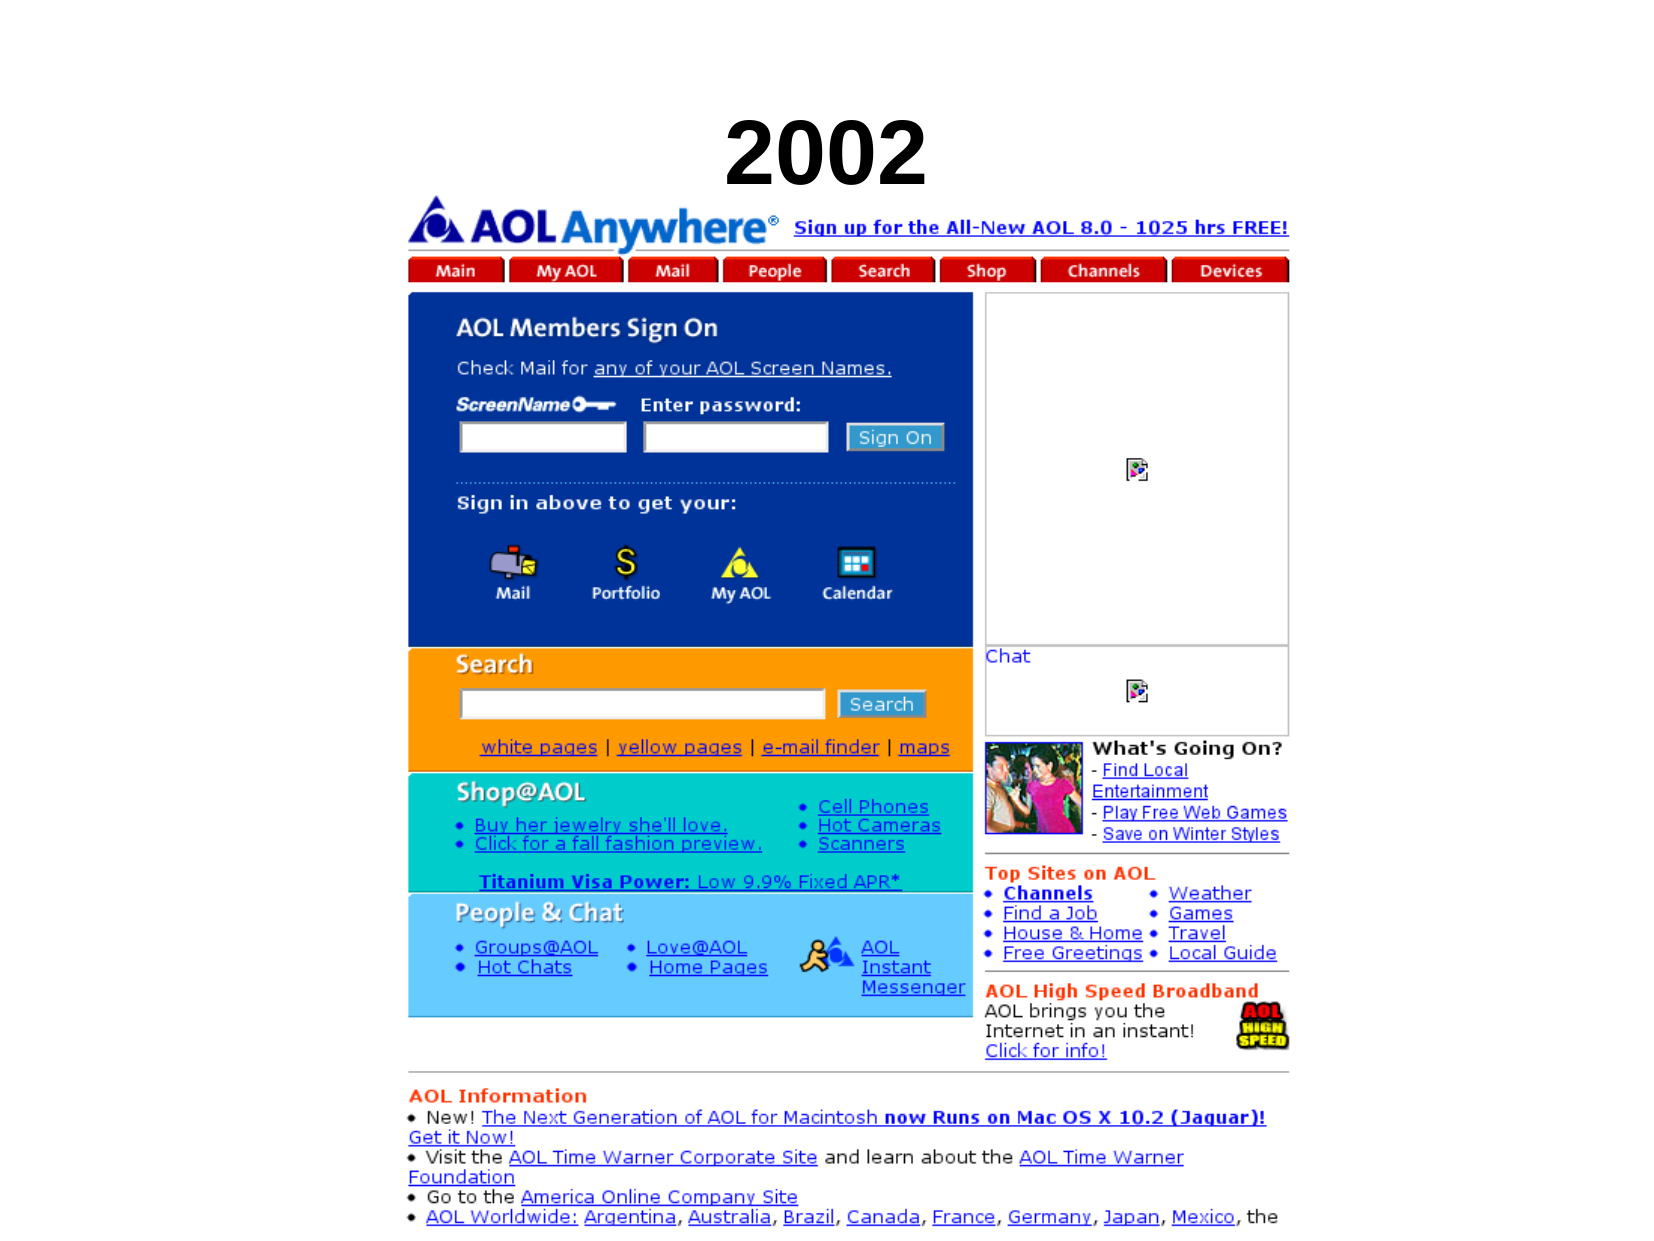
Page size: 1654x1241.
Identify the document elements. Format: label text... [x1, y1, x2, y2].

title 2002 [82, 49, 1571, 257]
picture [386, 193, 1300, 1229]
